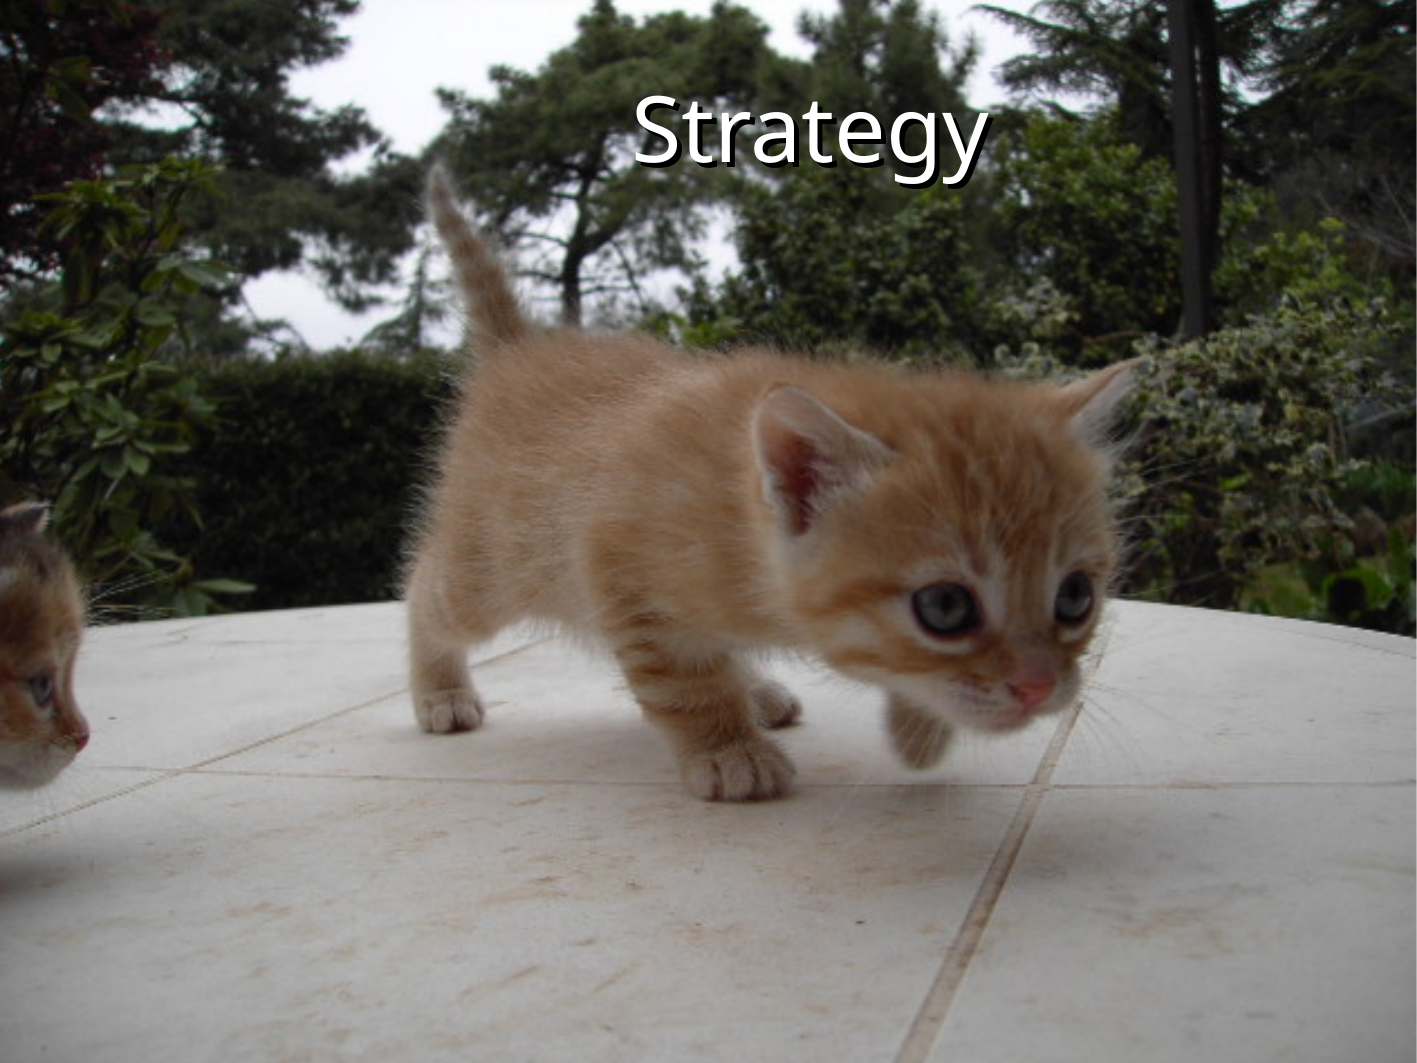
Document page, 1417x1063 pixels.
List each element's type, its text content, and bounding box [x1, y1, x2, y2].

text_box Strategy [537, 63, 1083, 192]
picture [0, 0, 1417, 1063]
